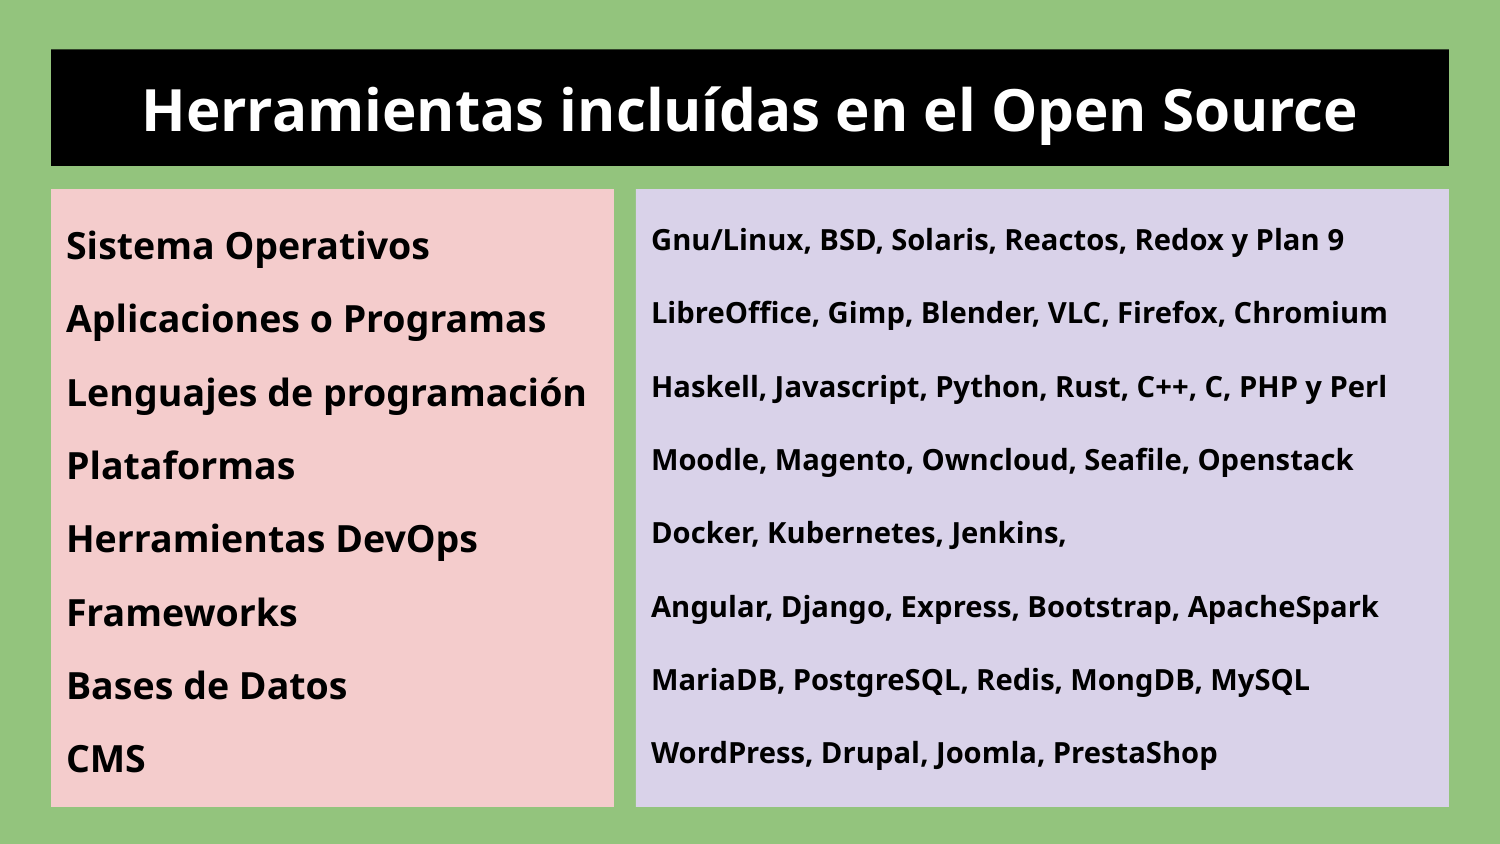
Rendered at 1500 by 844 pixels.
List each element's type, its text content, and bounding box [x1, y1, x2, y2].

list Gnu/Linux, BSD, Solaris, Reactos, Redox y Plan 9 LibreOffice, Gimp, Blender, VLC, Firefox, Chromium Haskell, Javascript, Python, Rust, C++, C, PHP y Perl Moodle, Magento, Owncloud, Seafile, Openstack Docker, Kubernetes, Jenkins, Angular, Django, Express, Bootstrap, ApacheSpark MariaDB, PostgreSQL, Redis, MongDB, MySQL WordPress, Drupal, Joomla, PrestaShop [635, 189, 1449, 807]
title Herramientas incluídas en el Open Source [51, 49, 1449, 166]
list Sistema Operativos Aplicaciones o Programas Lenguajes de programación Plataformas Herramientas DevOps Frameworks Bases de Datos CMS [51, 189, 614, 807]
